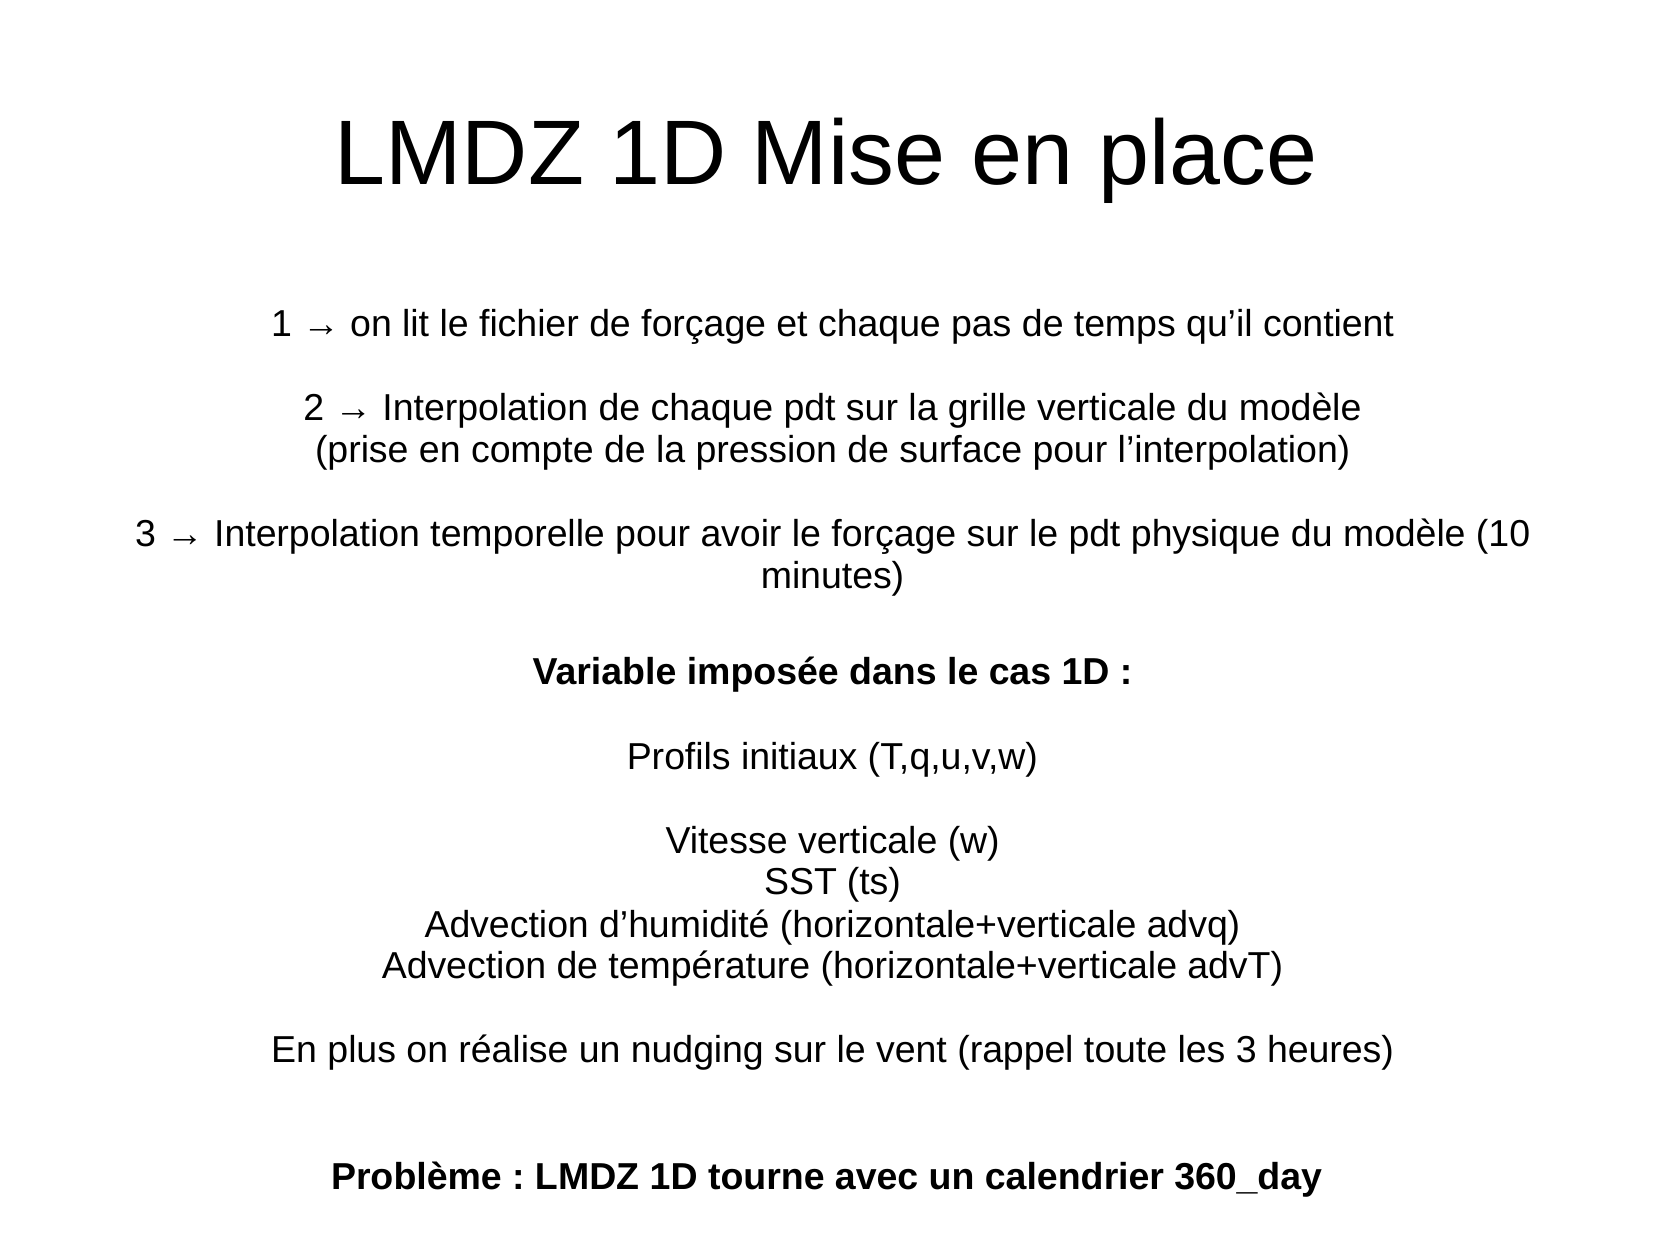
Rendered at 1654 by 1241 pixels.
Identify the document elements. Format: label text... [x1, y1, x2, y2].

text_box 1 → on lit le fichier de forçage et chaque pas de temps qu’il contient 2 → Interpolation de chaque pdt sur la grille verticale du modèle (prise en compte de la pression de surface pour l’interpolation) 3 → Interpolation temporelle pour avoir le forçage sur le pdt physique du modèle (10 minutes) [70, 295, 1595, 605]
text_box Problème : LMDZ 1D tourne avec un calendrier 360_day [64, 1147, 1589, 1205]
text_box Variable imposée dans le cas 1D : Profils initiaux (T,q,u,v,w) Vitesse verticale (w) SST (ts) Advection d’humidité (horizontale+verticale advq) Advection de température (horizontale+verticale advT) En plus on réalise un nudging sur le vent (rappel toute les 3 heures) [70, 643, 1595, 1079]
title LMDZ 1D Mise en place [82, 49, 1571, 257]
